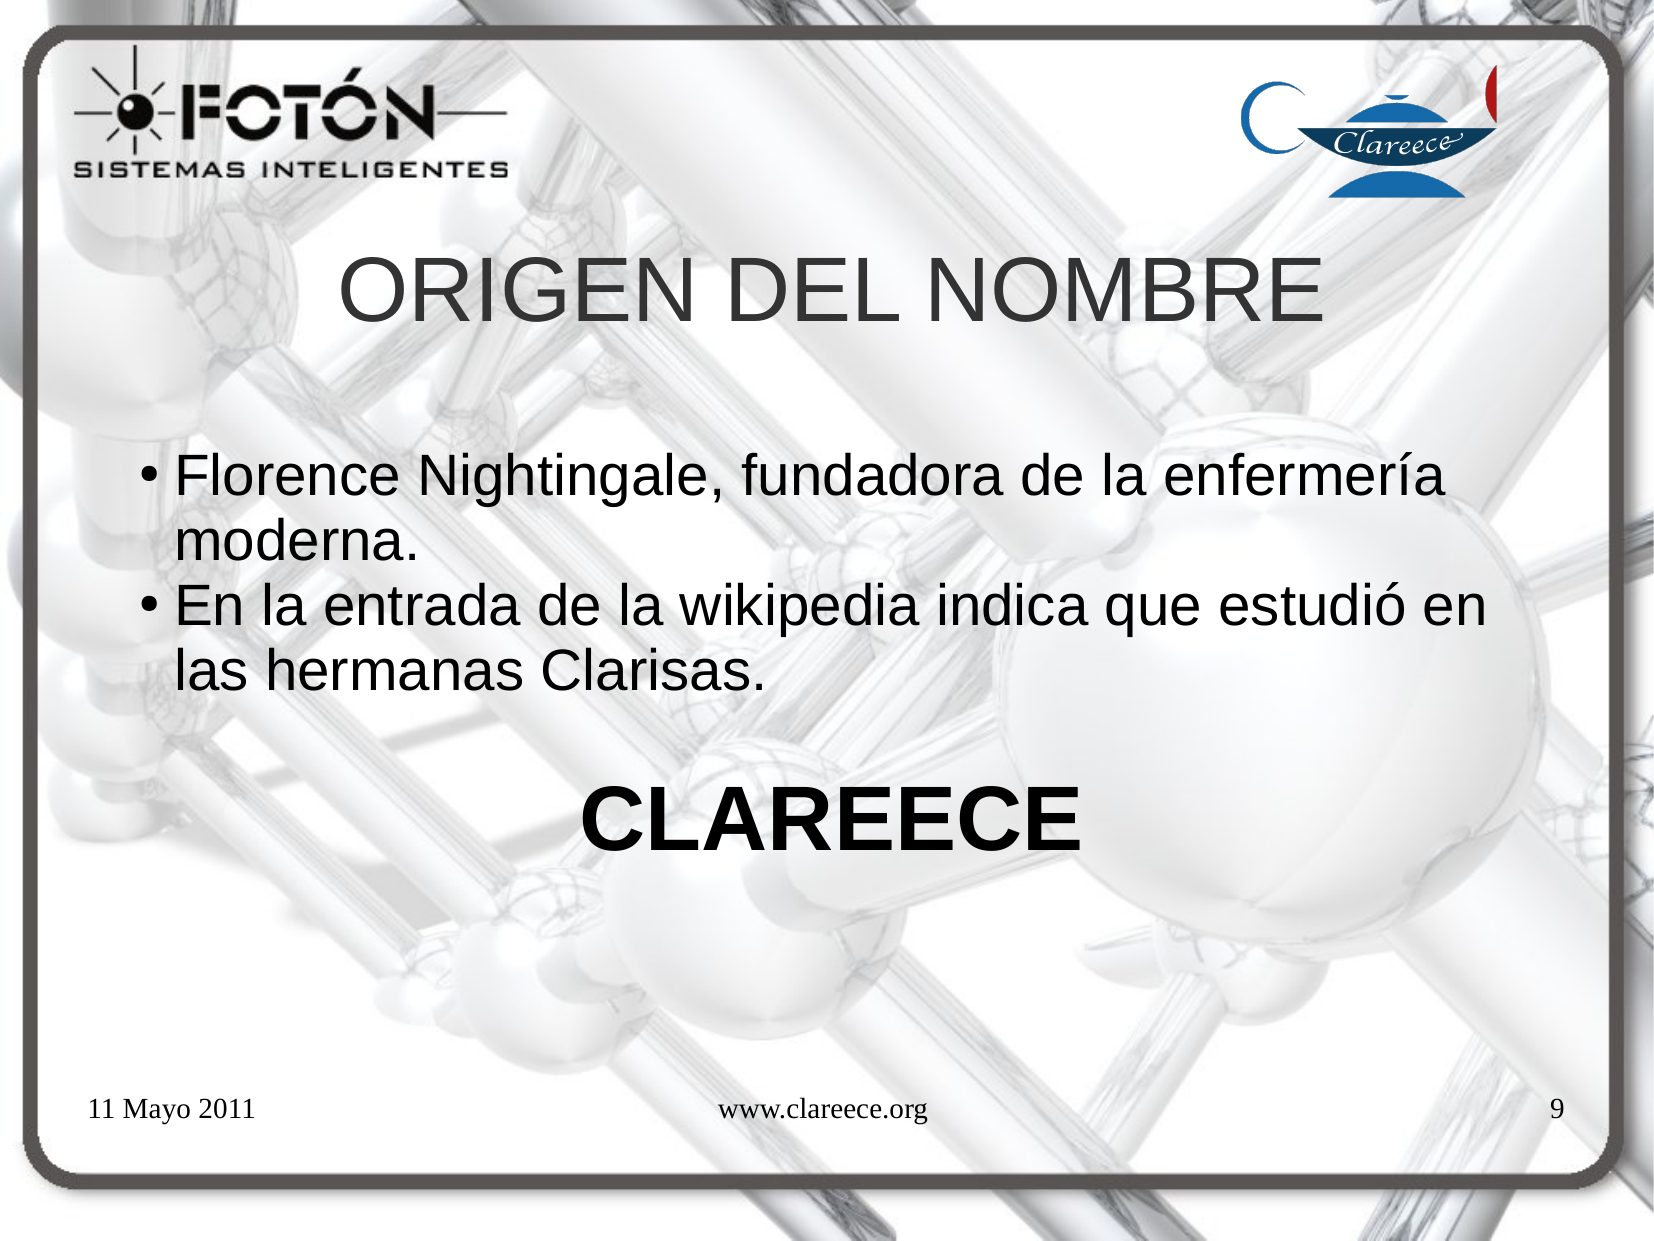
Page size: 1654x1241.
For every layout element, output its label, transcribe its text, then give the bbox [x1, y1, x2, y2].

title ORIGEN DEL NOMBRE [88, 195, 1577, 384]
picture [0, 0, 1654, 1241]
text_box Florence Nightingale, fundadora de la enfermería moderna. En la entrada de la wikipedia indica que estudió en las hermanas Clarisas. CLAREECE [88, 383, 1536, 1034]
